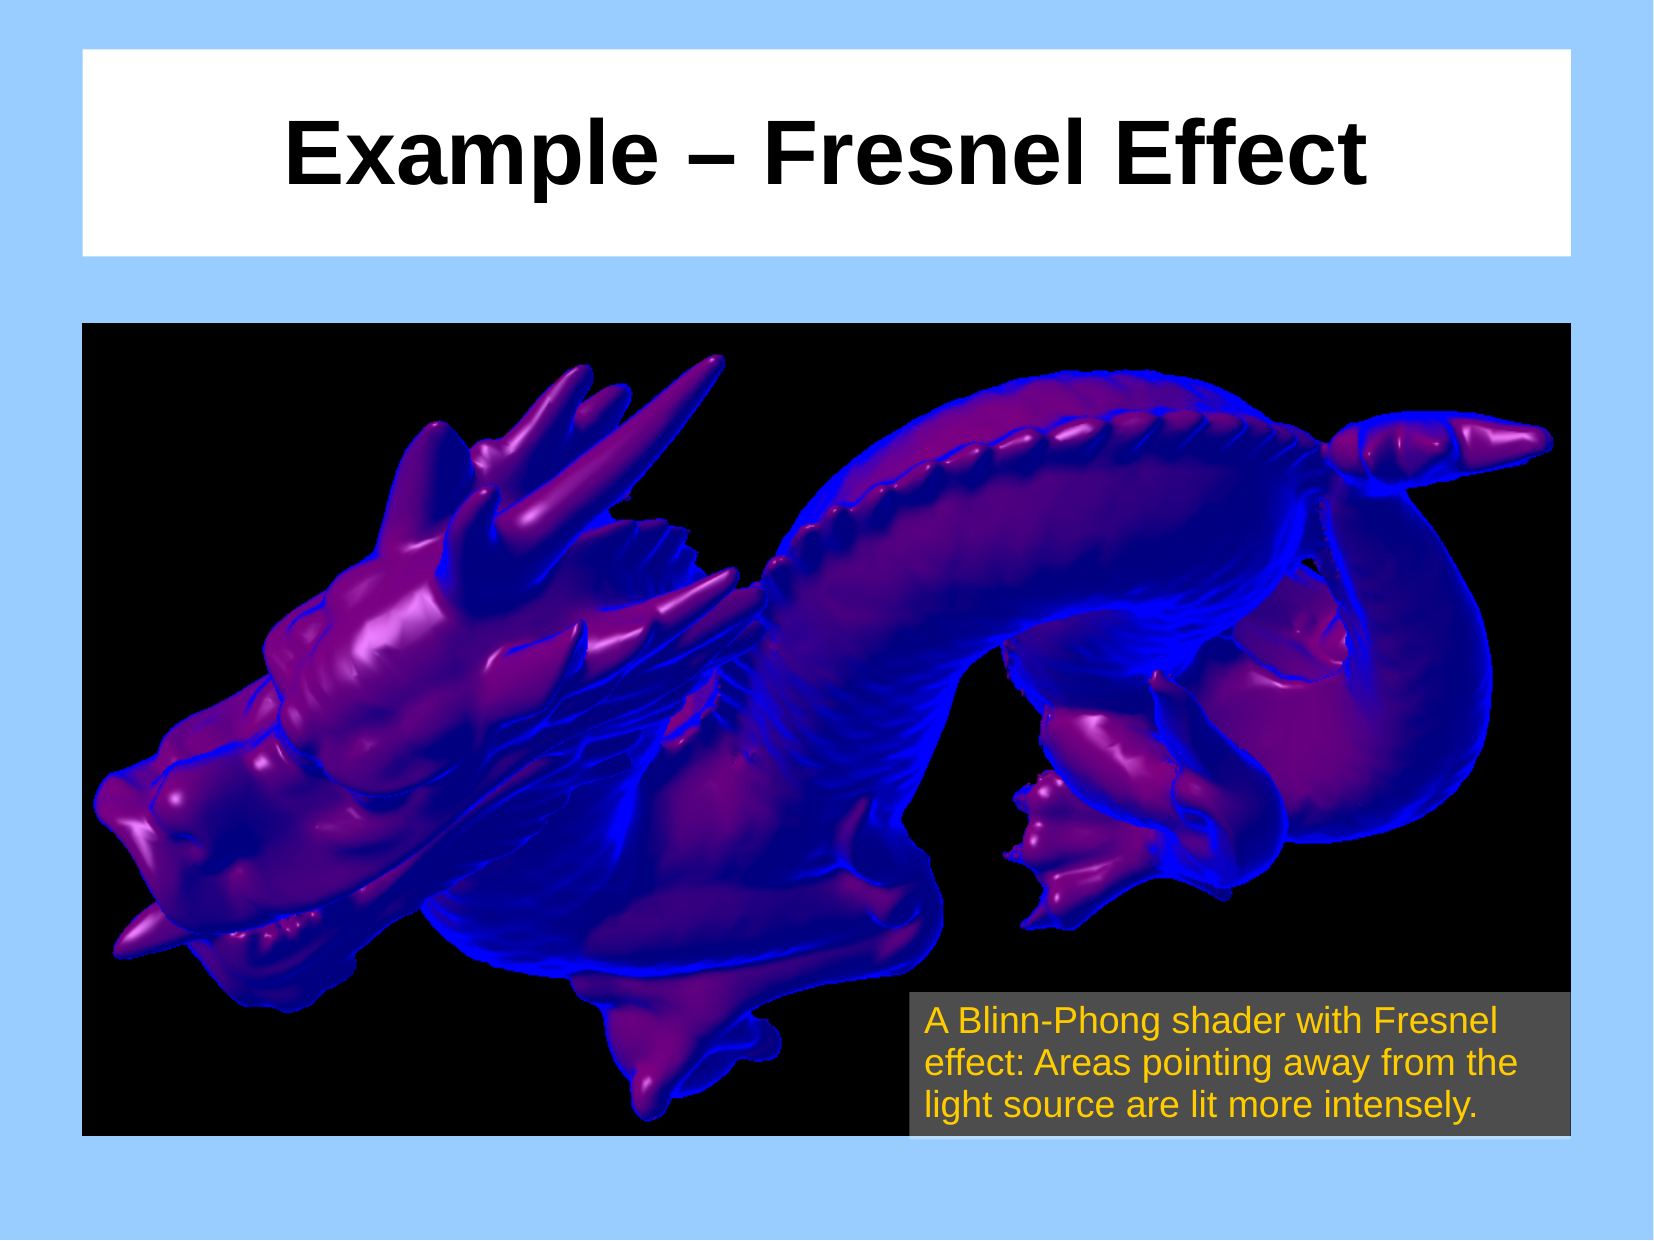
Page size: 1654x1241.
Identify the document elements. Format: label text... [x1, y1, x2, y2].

picture [82, 323, 1571, 1136]
text_box A Blinn-Phong shader with Fresnel effect: Areas pointing away from the light source are lit more intensely. [909, 992, 1571, 1140]
title Example – Fresnel Effect [82, 49, 1571, 257]
